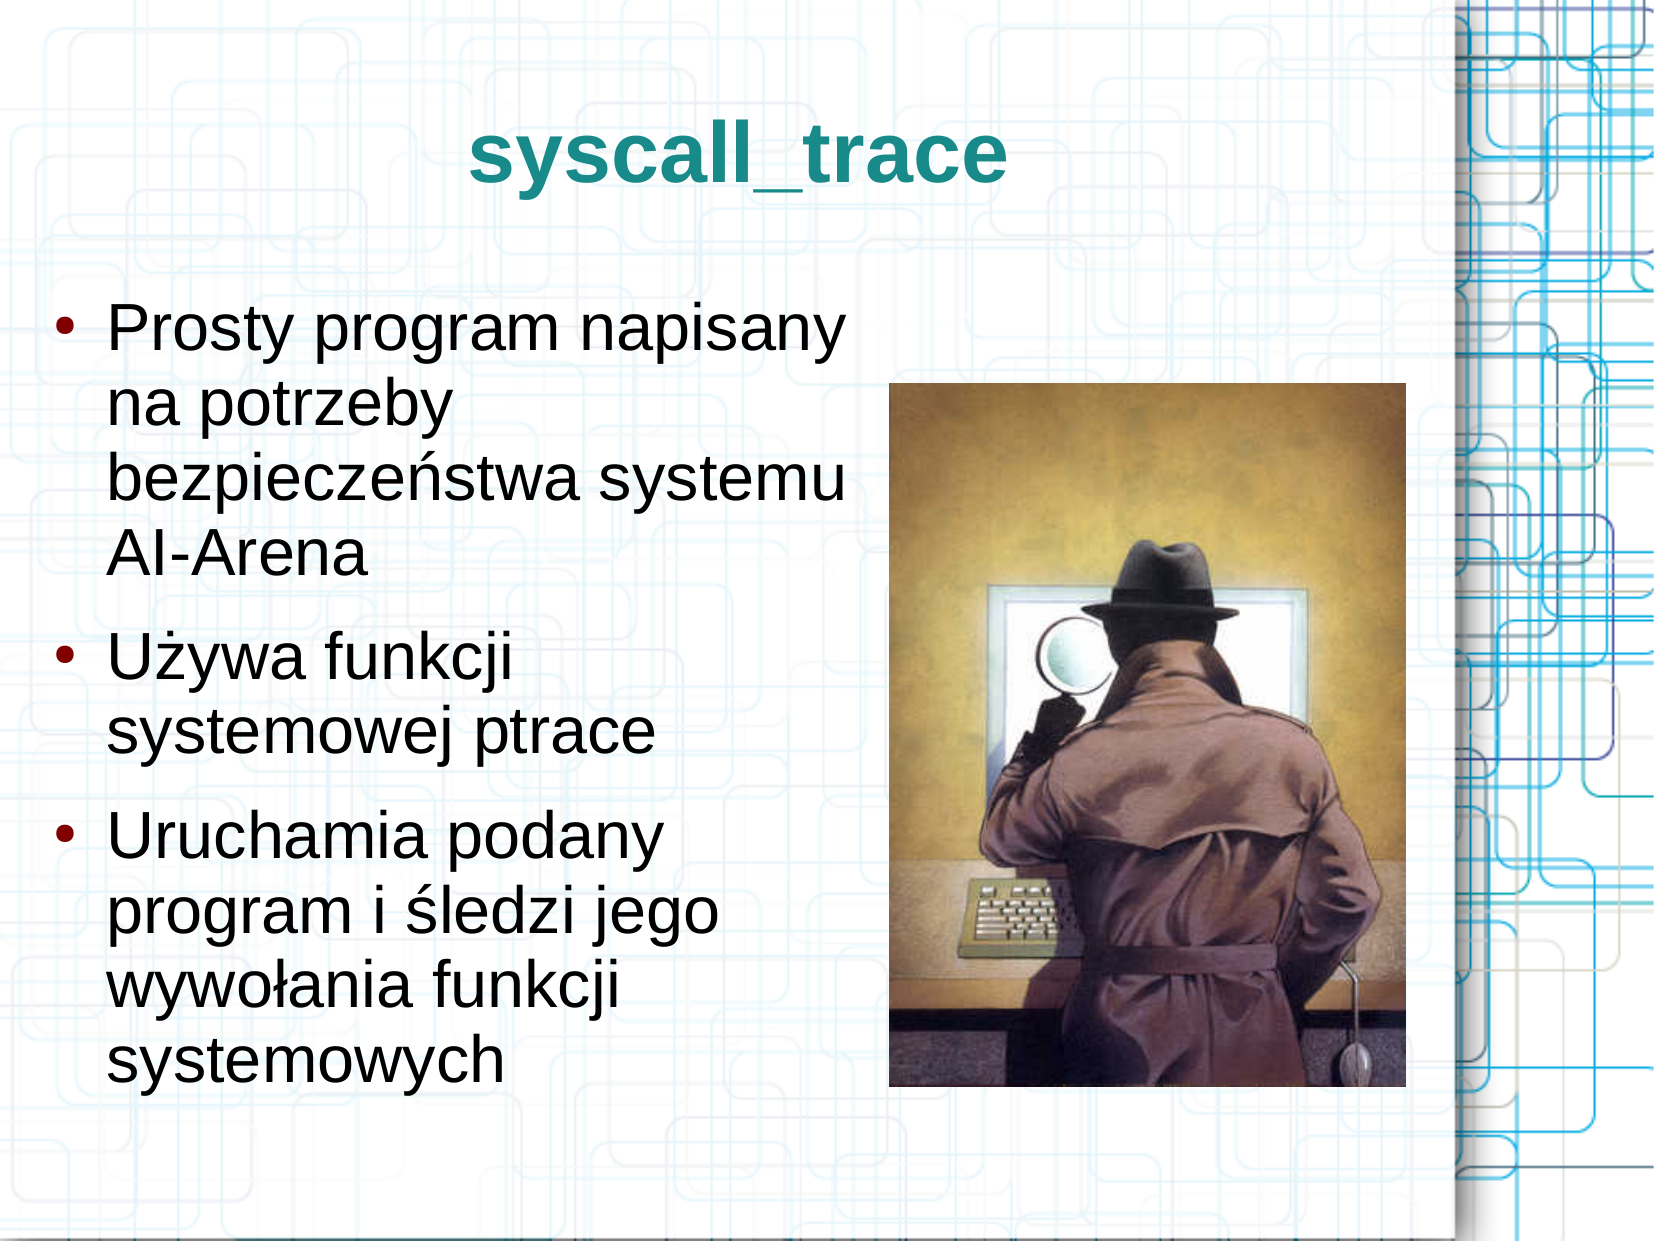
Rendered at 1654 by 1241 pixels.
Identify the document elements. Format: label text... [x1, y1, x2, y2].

list Prosty program napisany na potrzeby bezpieczeństwa systemu AI-Arena Używa funkcji systemowej ptrace Uruchamia podany program i śledzi jego wywołania funkcji systemowych [35, 290, 863, 1097]
picture [0, 0, 1654, 1241]
title syscall_trace [59, 49, 1418, 257]
